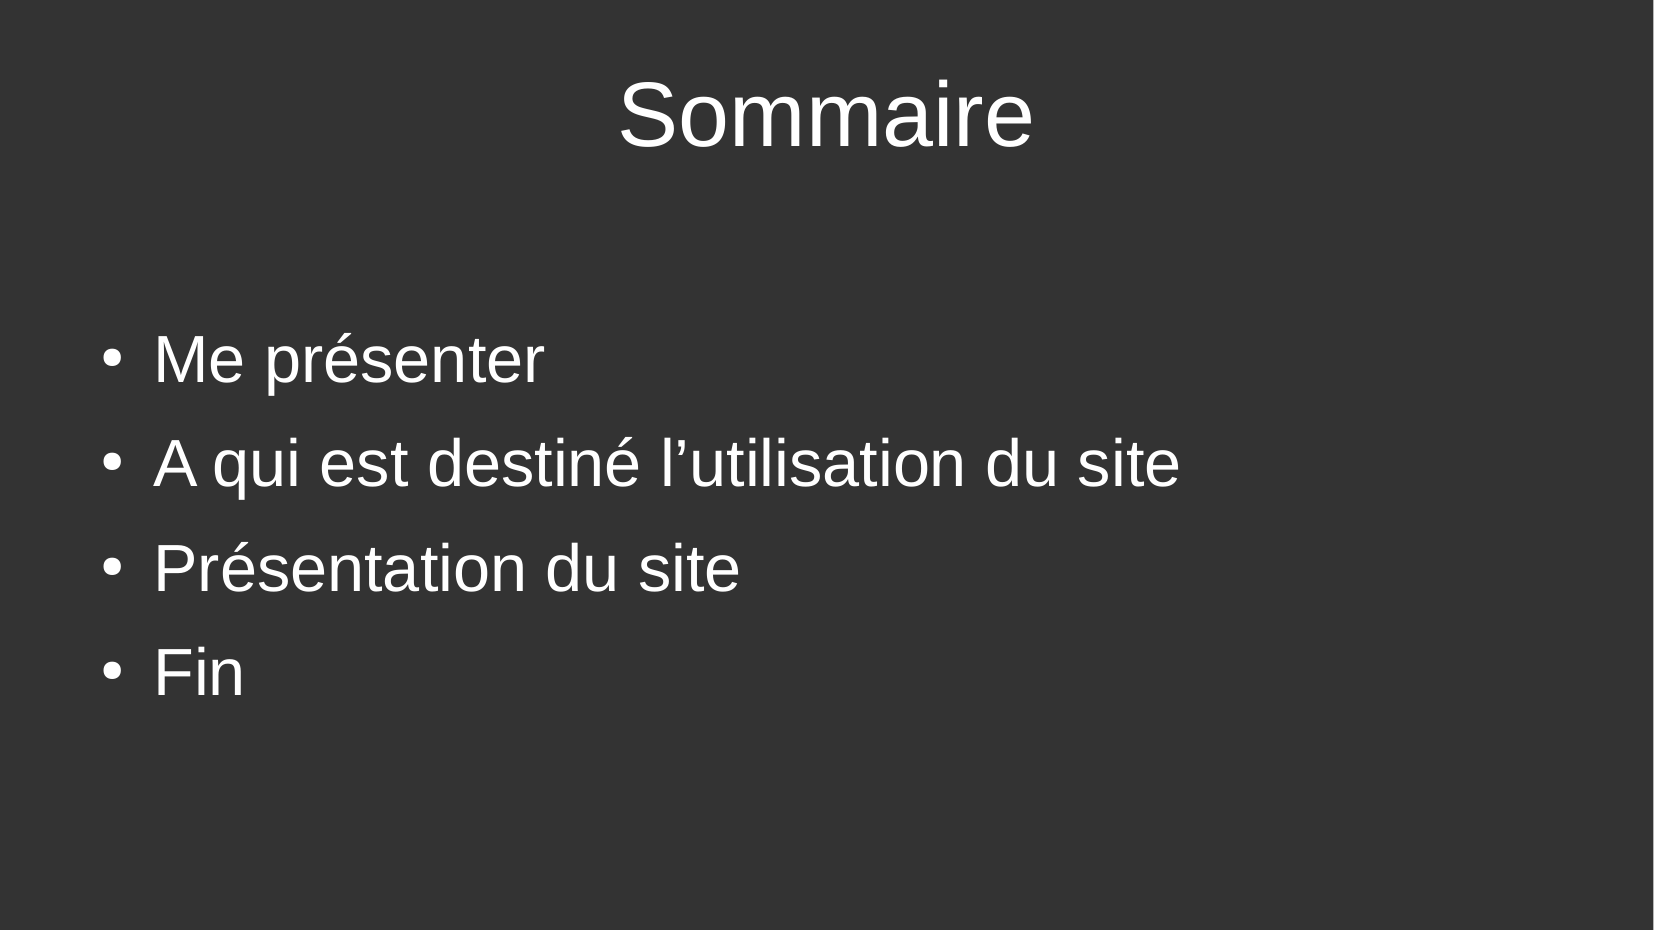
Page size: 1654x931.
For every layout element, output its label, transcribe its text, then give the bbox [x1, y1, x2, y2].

title Sommaire [82, 37, 1571, 193]
list Me présenter A qui est destiné l’utilisation du site Présentation du site Fin [82, 217, 1571, 758]
